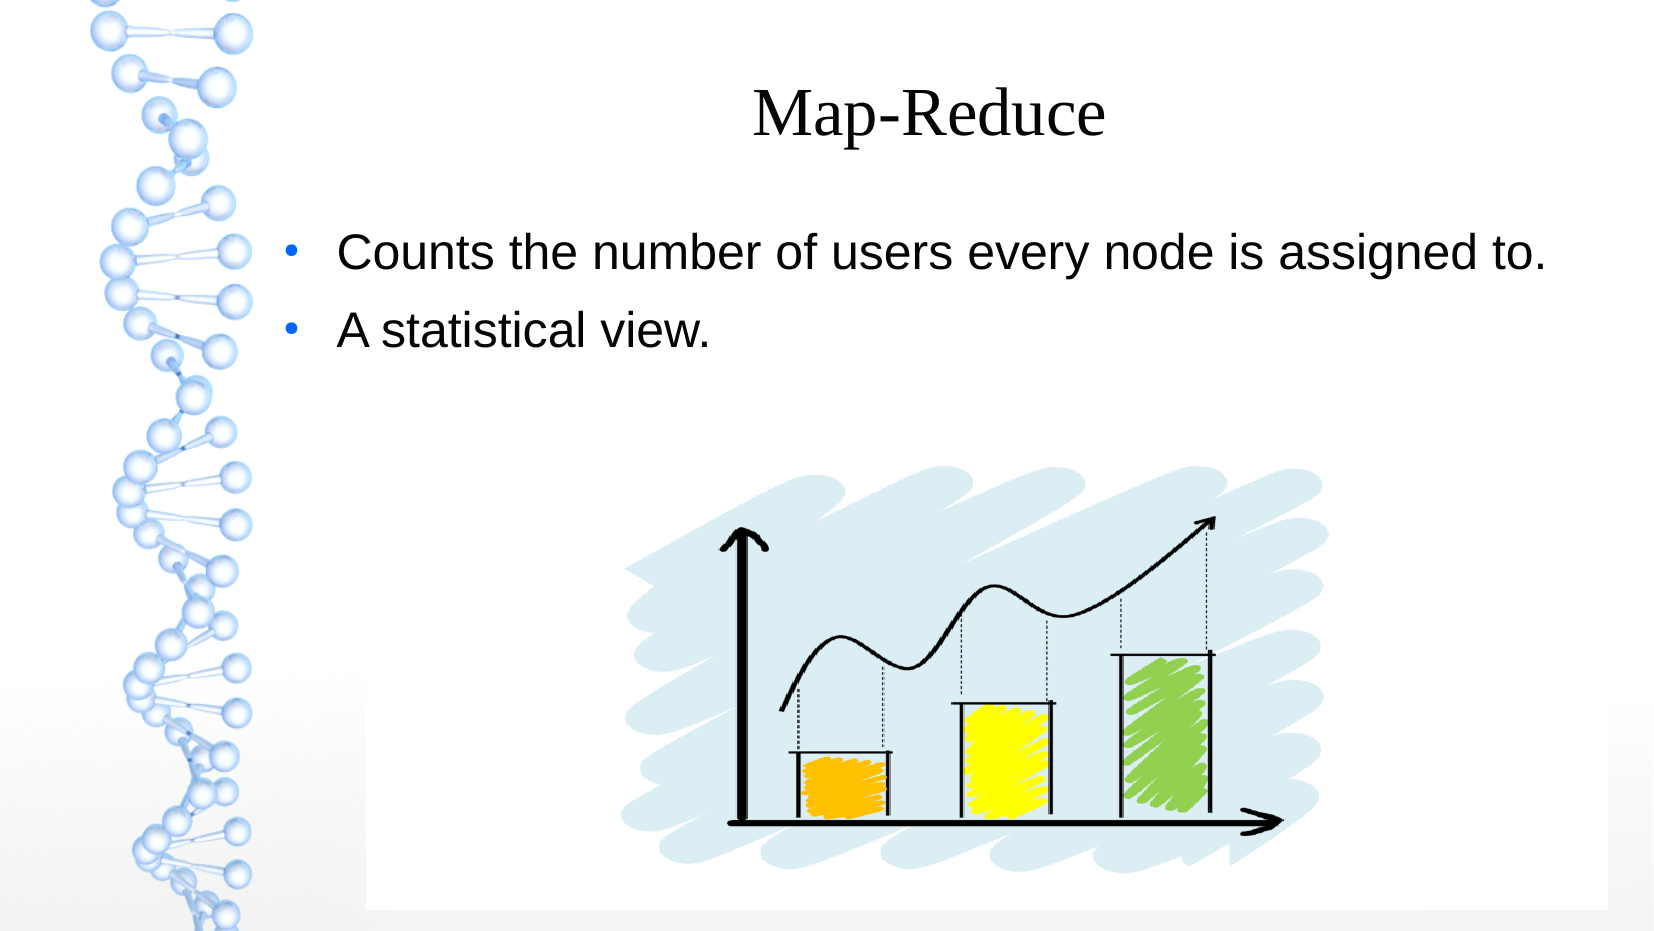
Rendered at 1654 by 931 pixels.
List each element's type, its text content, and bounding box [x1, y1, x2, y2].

title Map-Reduce [265, 35, 1595, 189]
picture [0, 0, 1654, 931]
list Counts the number of users every node is assigned to. A statistical view. [265, 224, 1595, 764]
